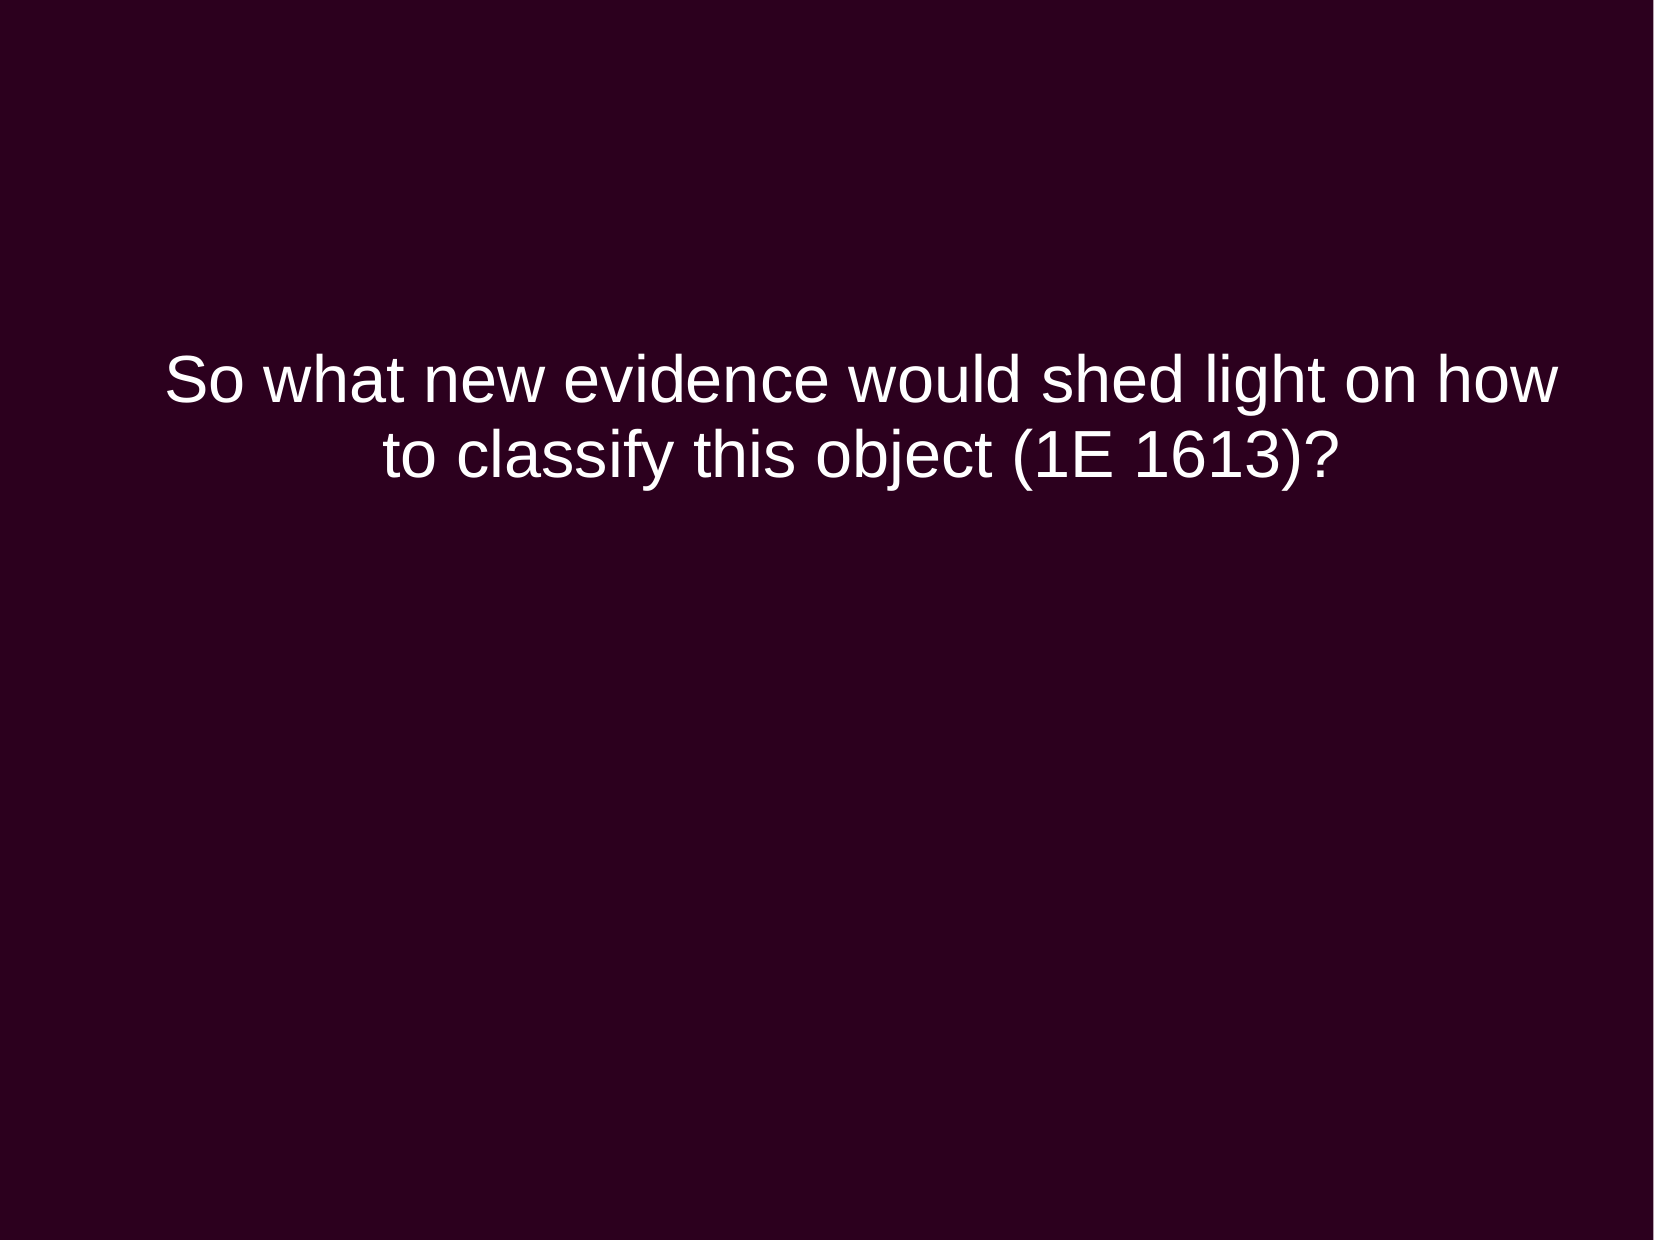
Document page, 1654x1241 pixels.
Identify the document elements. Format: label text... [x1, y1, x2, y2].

list So what new evidence would shed light on how to classify this object (1E 1613)? [82, 342, 1571, 1062]
